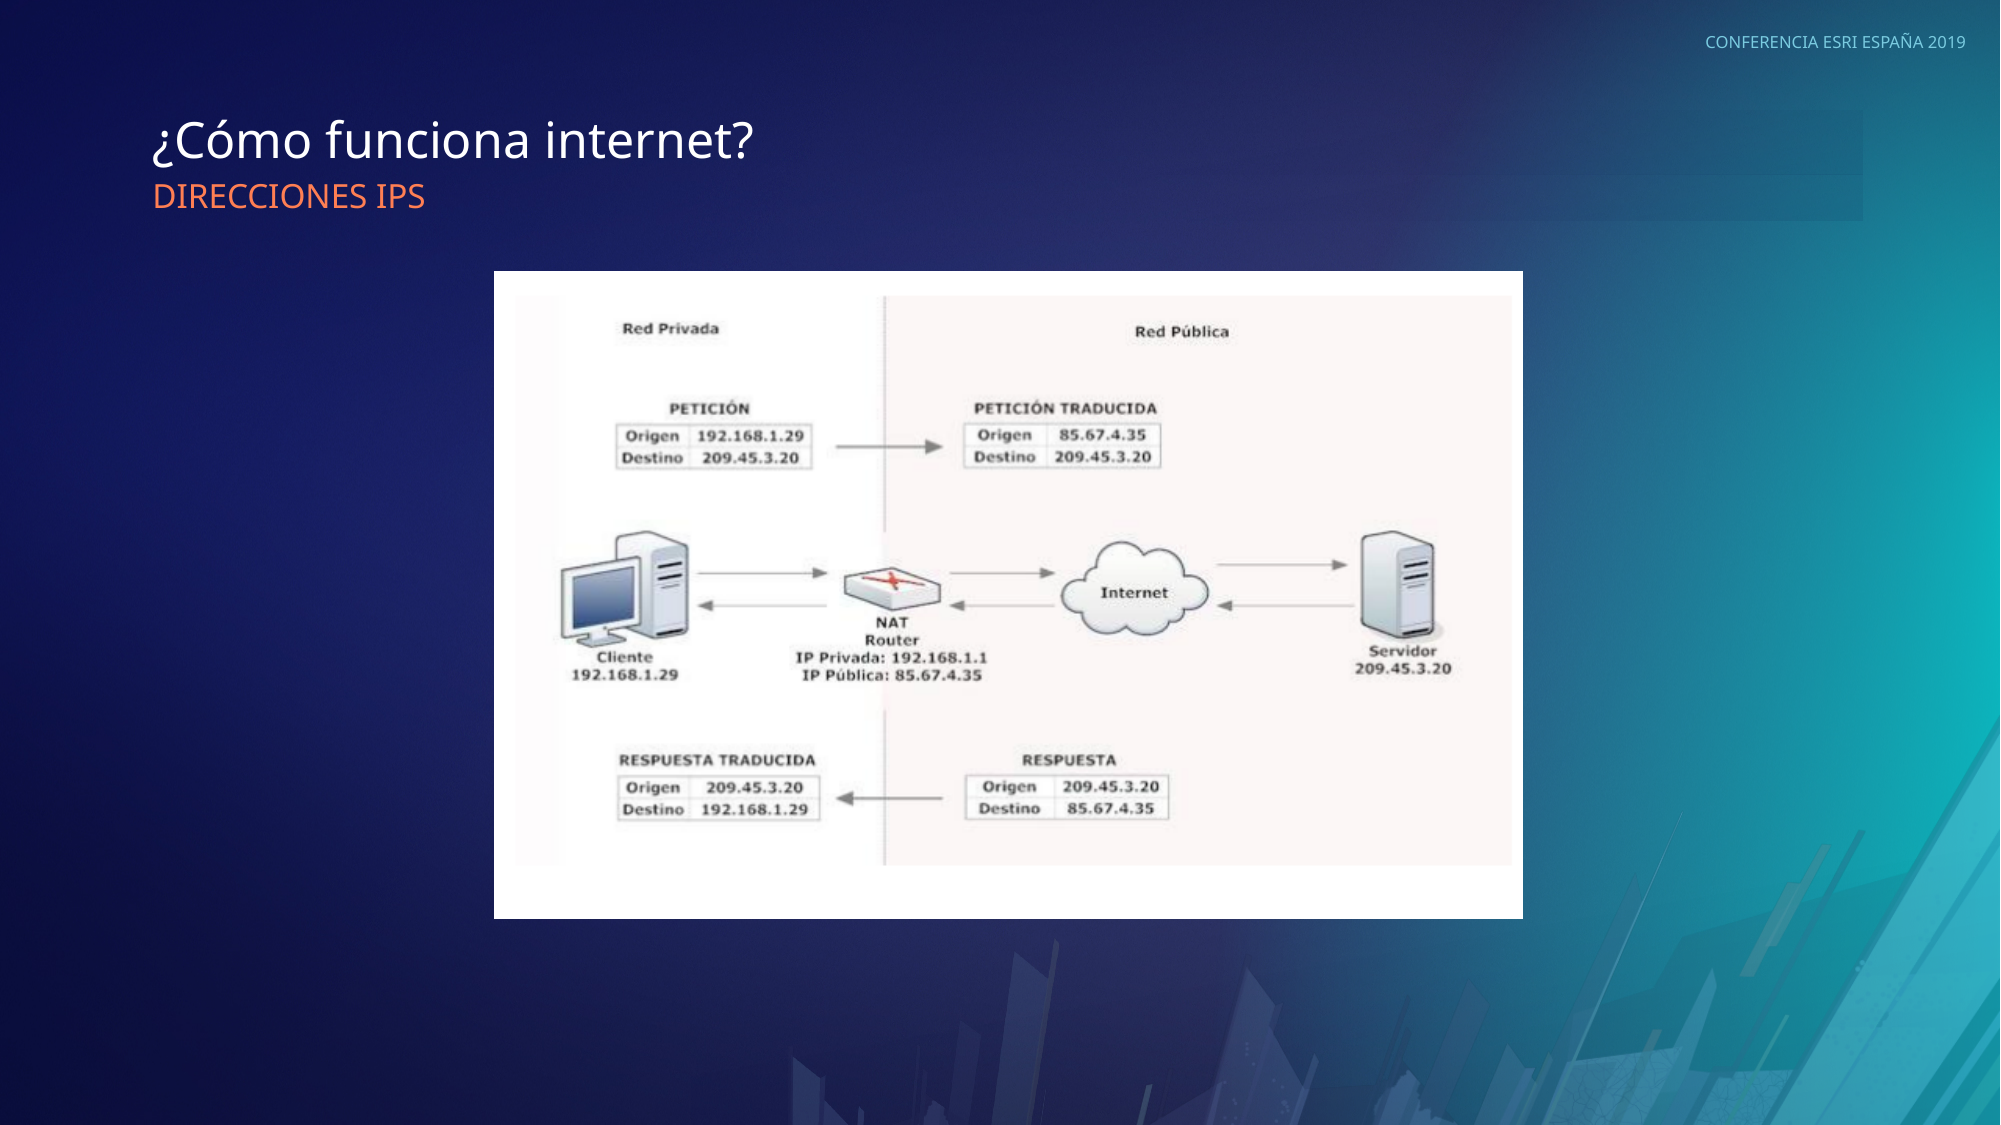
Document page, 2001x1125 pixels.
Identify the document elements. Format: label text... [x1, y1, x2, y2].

list DIRECCIONES IPS [137, 174, 1863, 221]
picture [0, 0, 2000, 1125]
title ¿Cómo funciona internet? [137, 110, 1863, 174]
